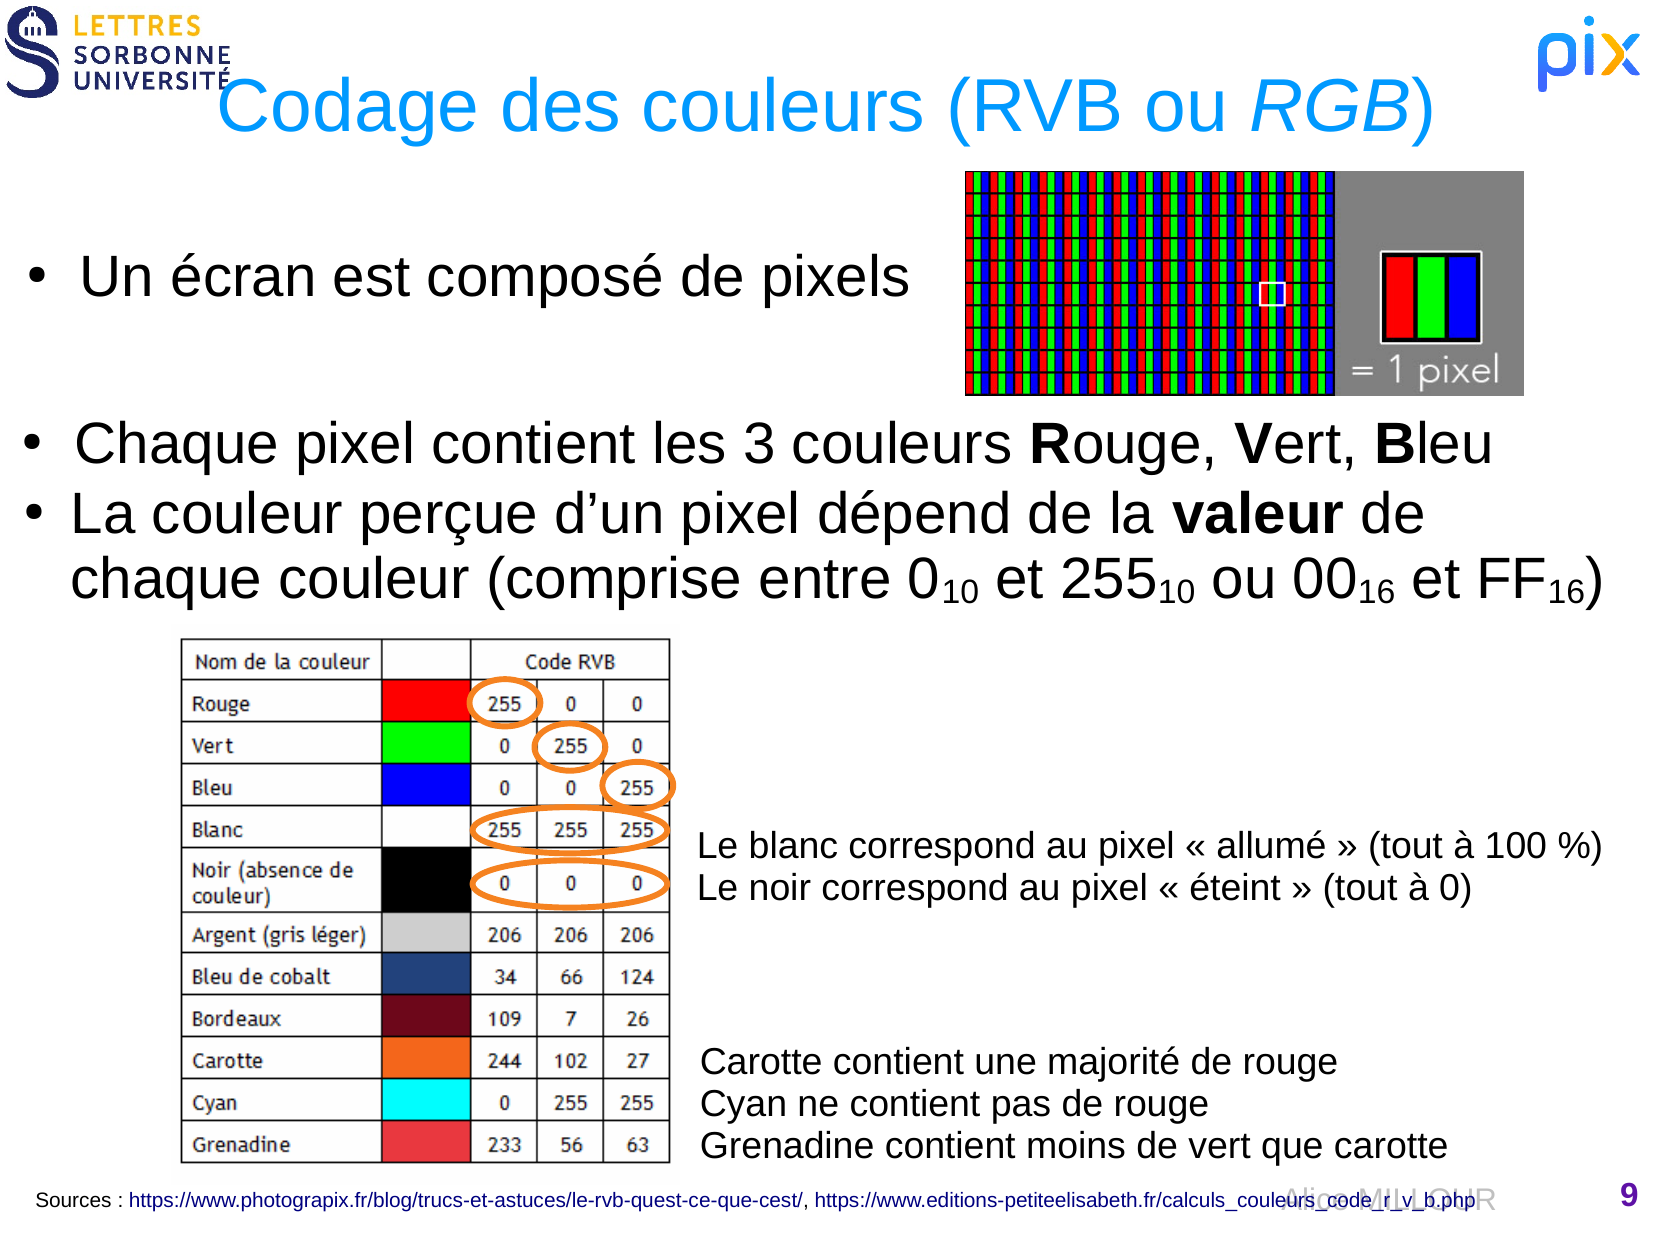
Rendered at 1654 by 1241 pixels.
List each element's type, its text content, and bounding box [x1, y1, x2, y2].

text_box Chaque pixel contient les 3 couleurs Rouge, Vert, Bleu [3, 410, 1548, 481]
text_box Sources : https://www.photograpix.fr/blog/trucs-et-astuces/le-rvb-quest-ce-que-cest/, https://www.editions-petiteelisabeth.fr/calculs_couleurs_code_r_v_b.php [20, 1181, 685, 1241]
title Codage des couleurs (RVB ou RGB) [82, 2, 1571, 210]
text_box La couleur perçue d’un pixel dépend de la valeur de chaque couleur (comprise entre 010 et 25510 ou 0016 et FF16) [0, 481, 1630, 562]
text_box Le blanc correspond au pixel « allumé » (tout à 100 %) Le noir correspond au pixel « éteint » (tout à 0) [682, 816, 1654, 1084]
picture [965, 171, 1524, 396]
list Un écran est composé de pixels [8, 243, 1497, 405]
text_box Sources : https://www.photograpix.fr/blog/trucs-et-astuces/le-rvb-quest-ce-que-cest/, https://www.editions-petiteelisabeth.fr/calculs_couleurs_code_r_v_b.php [1554, 1181, 1654, 1241]
picture [5, 6, 82, 98]
picture [171, 624, 680, 1185]
text_box Carotte contient une majorité de rouge Cyan ne contient pas de rouge Grenadine contient moins de vert que carotte [685, 1084, 1554, 1241]
